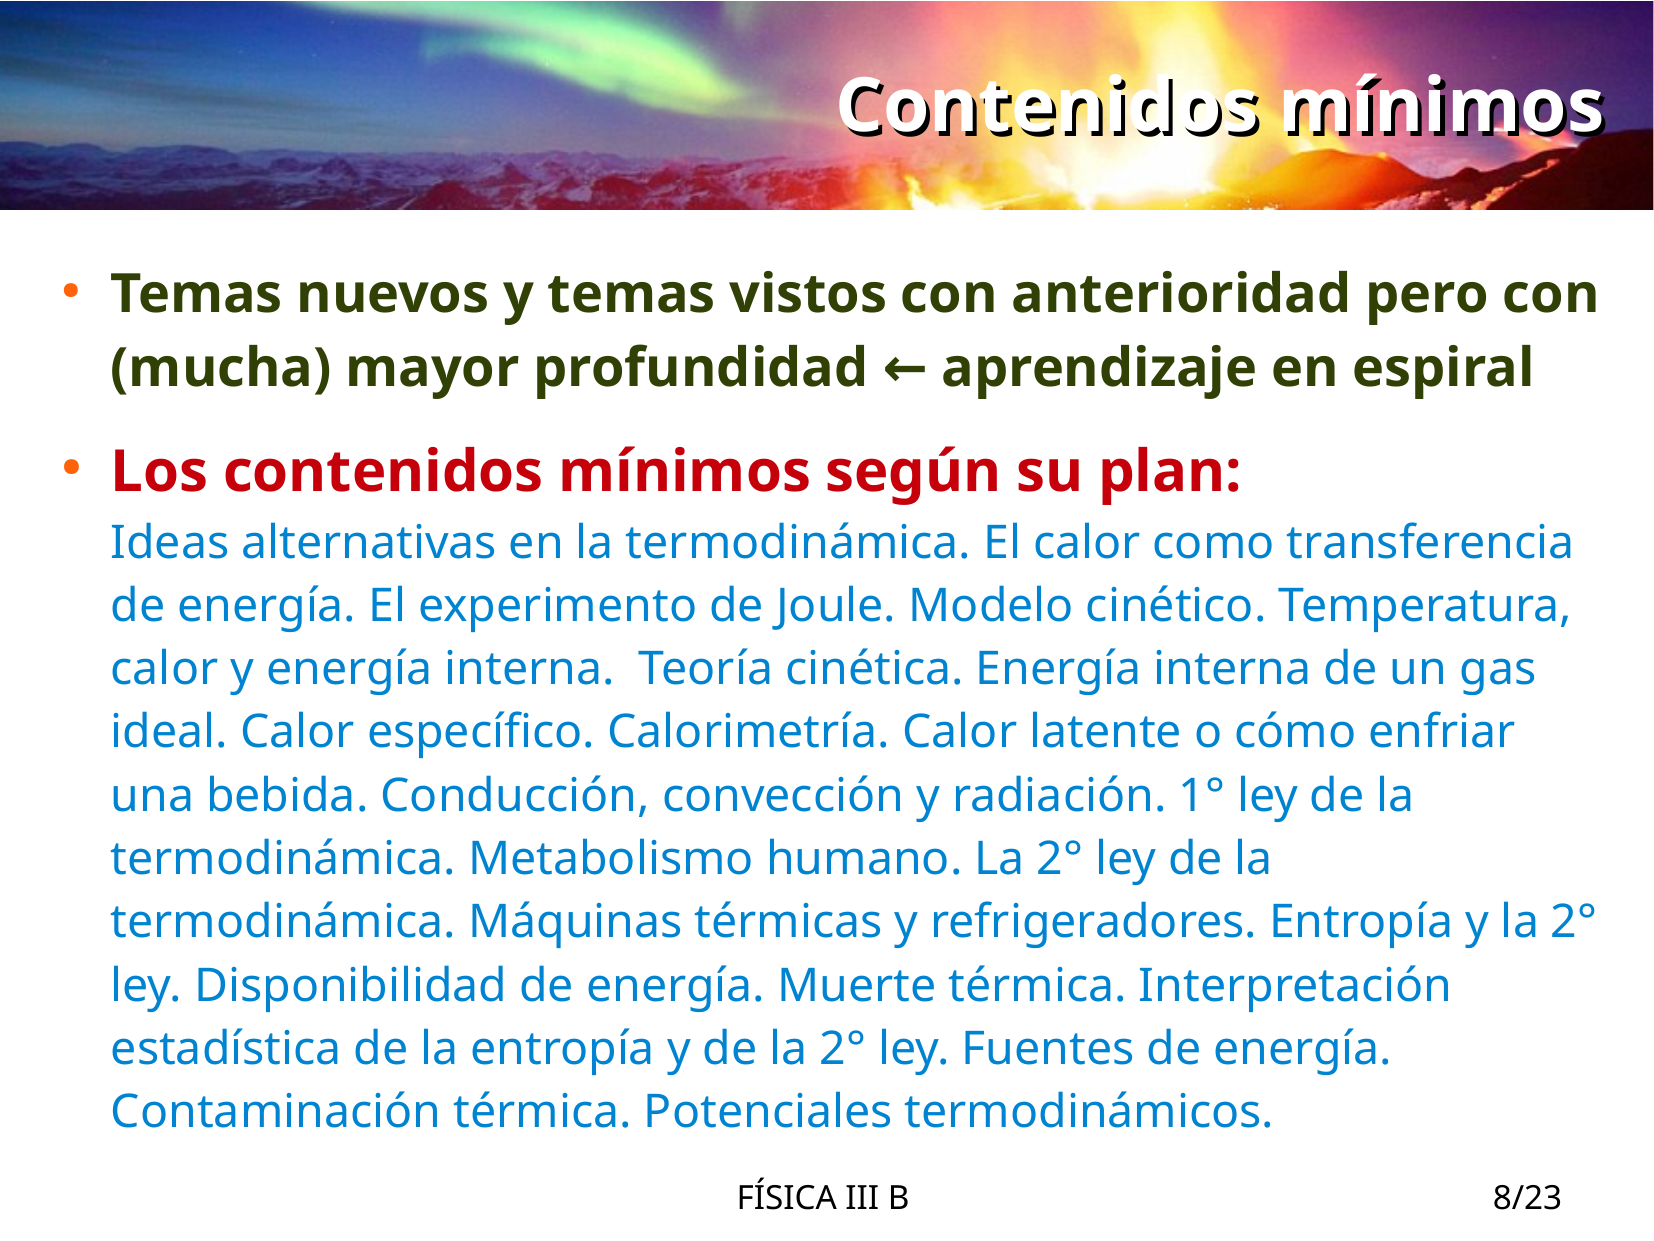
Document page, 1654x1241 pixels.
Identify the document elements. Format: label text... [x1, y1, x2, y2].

picture [0, 1, 1654, 210]
title Contenidos mínimos [45, 15, 1606, 191]
list Temas nuevos y temas vistos con anterioridad pero con (mucha) mayor profundidad ← aprendizaje en espiral Los contenidos mínimos según su plan: Ideas alternativas en la termodinámica. El calor como transferencia de energía. El experimento de Joule. Modelo cinético. Temperatura, calor y energía interna. Teoría cinética. Energía interna de un gas ideal. Calor específico. Calorimetría. Calor latente o cómo enfriar una bebida. Conducción, convección y radiación. 1° ley de la termodinámica. Metabolismo humano. La 2° ley de la termodinámica. Máquinas térmicas y refrigeradores. Entropía y la 2° ley. Disponibilidad de energía. Muerte térmica. Interpretación estadística de la entropía y de la 2° ley. Fuentes de energía. Contaminación térmica. Potenciales termodinámicos. [45, 255, 1606, 1156]
